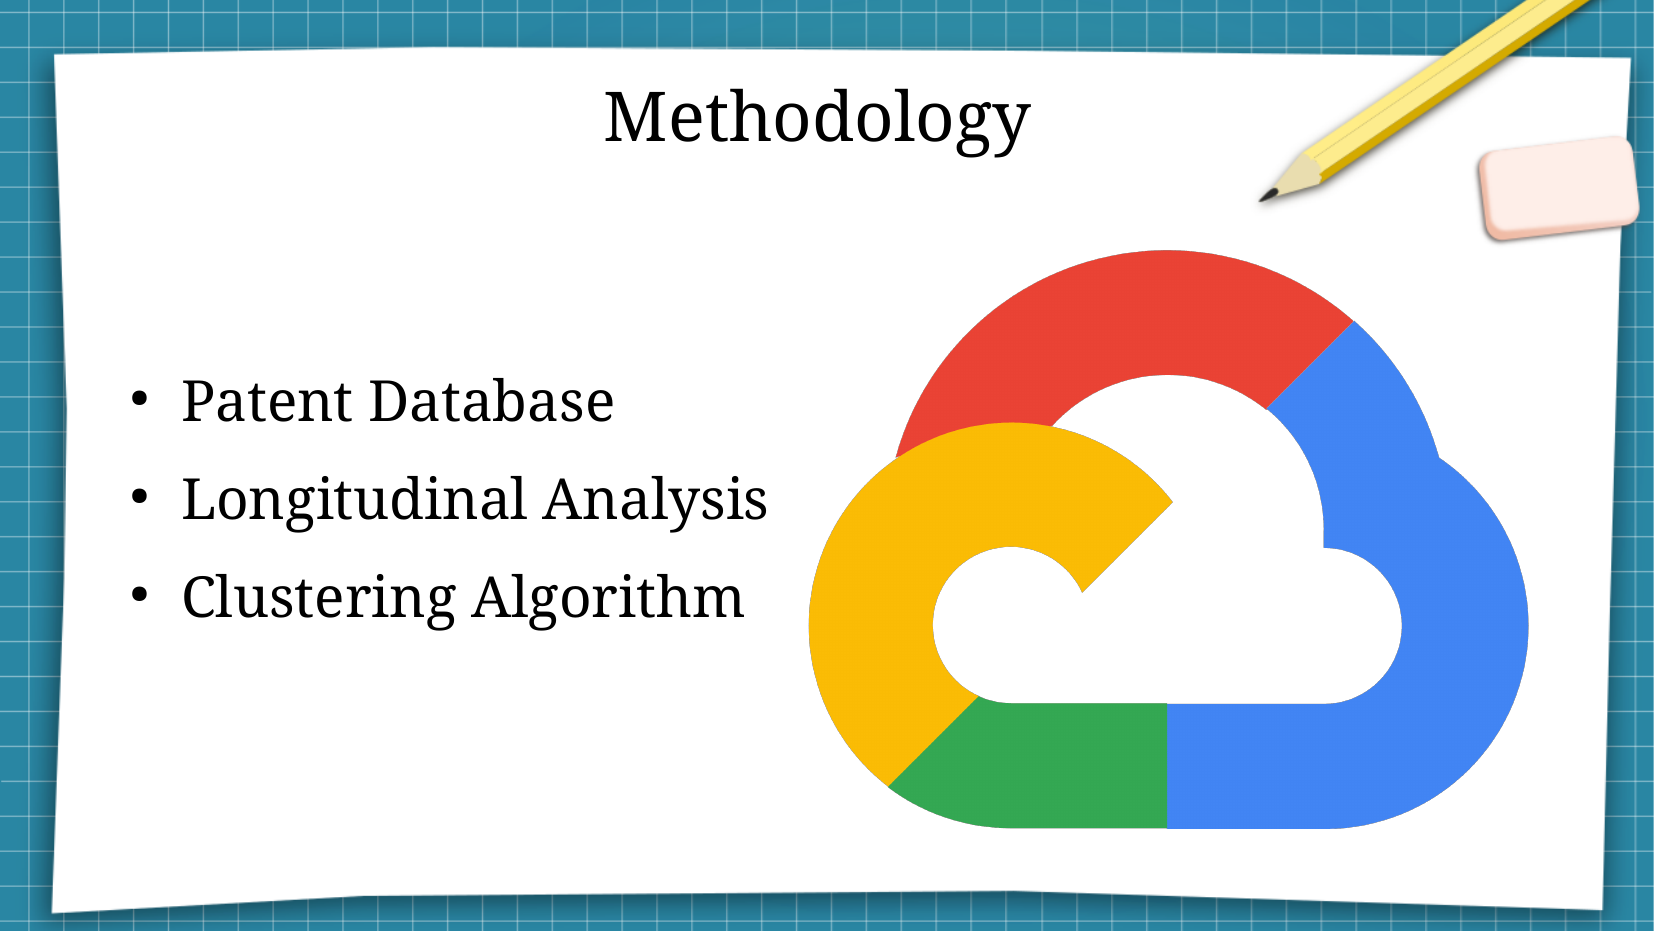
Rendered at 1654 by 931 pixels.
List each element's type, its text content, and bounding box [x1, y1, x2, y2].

picture [0, 0, 1654, 931]
title Methodology [82, 37, 1571, 193]
list Patent Database Longitudinal Analysis Clustering Algorithm [112, 360, 641, 638]
